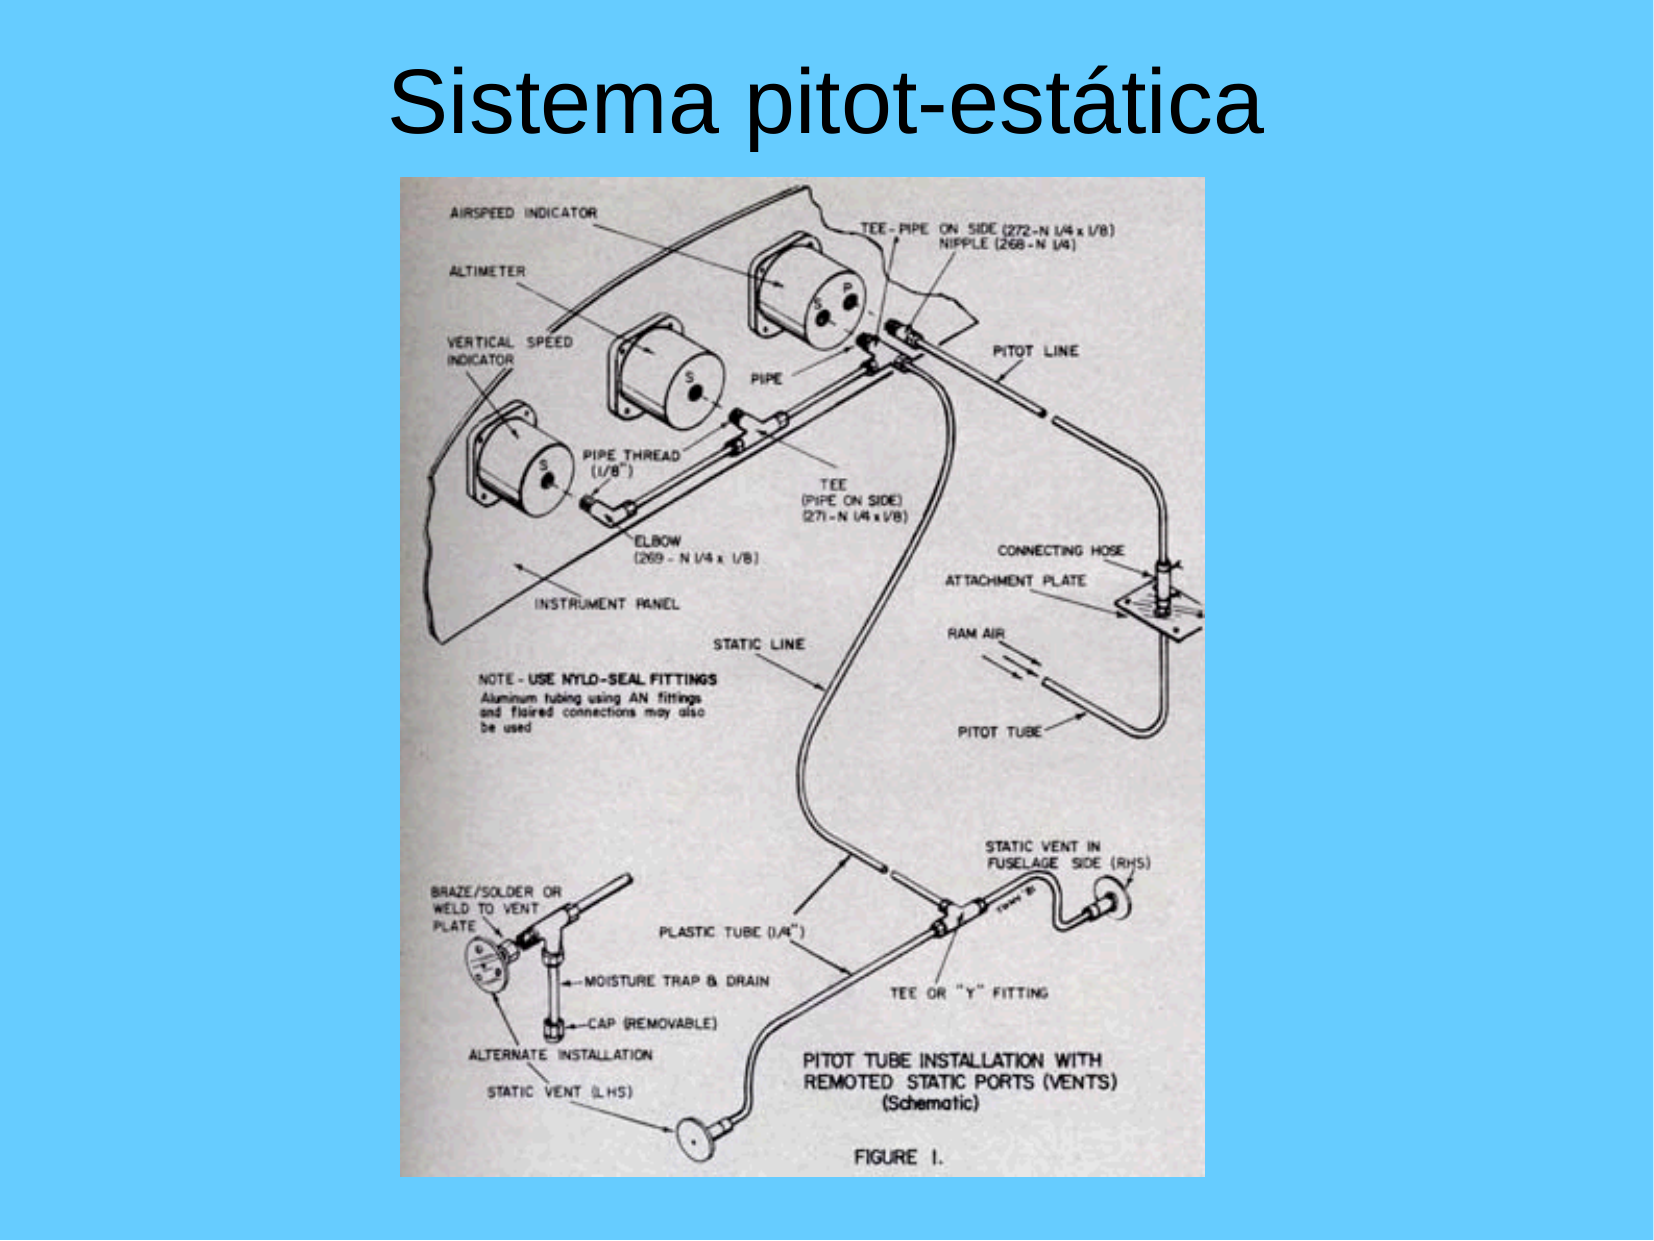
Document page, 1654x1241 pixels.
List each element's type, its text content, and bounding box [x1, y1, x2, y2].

title Sistema pitot-estática [82, 49, 1571, 257]
picture [400, 177, 1205, 1177]
